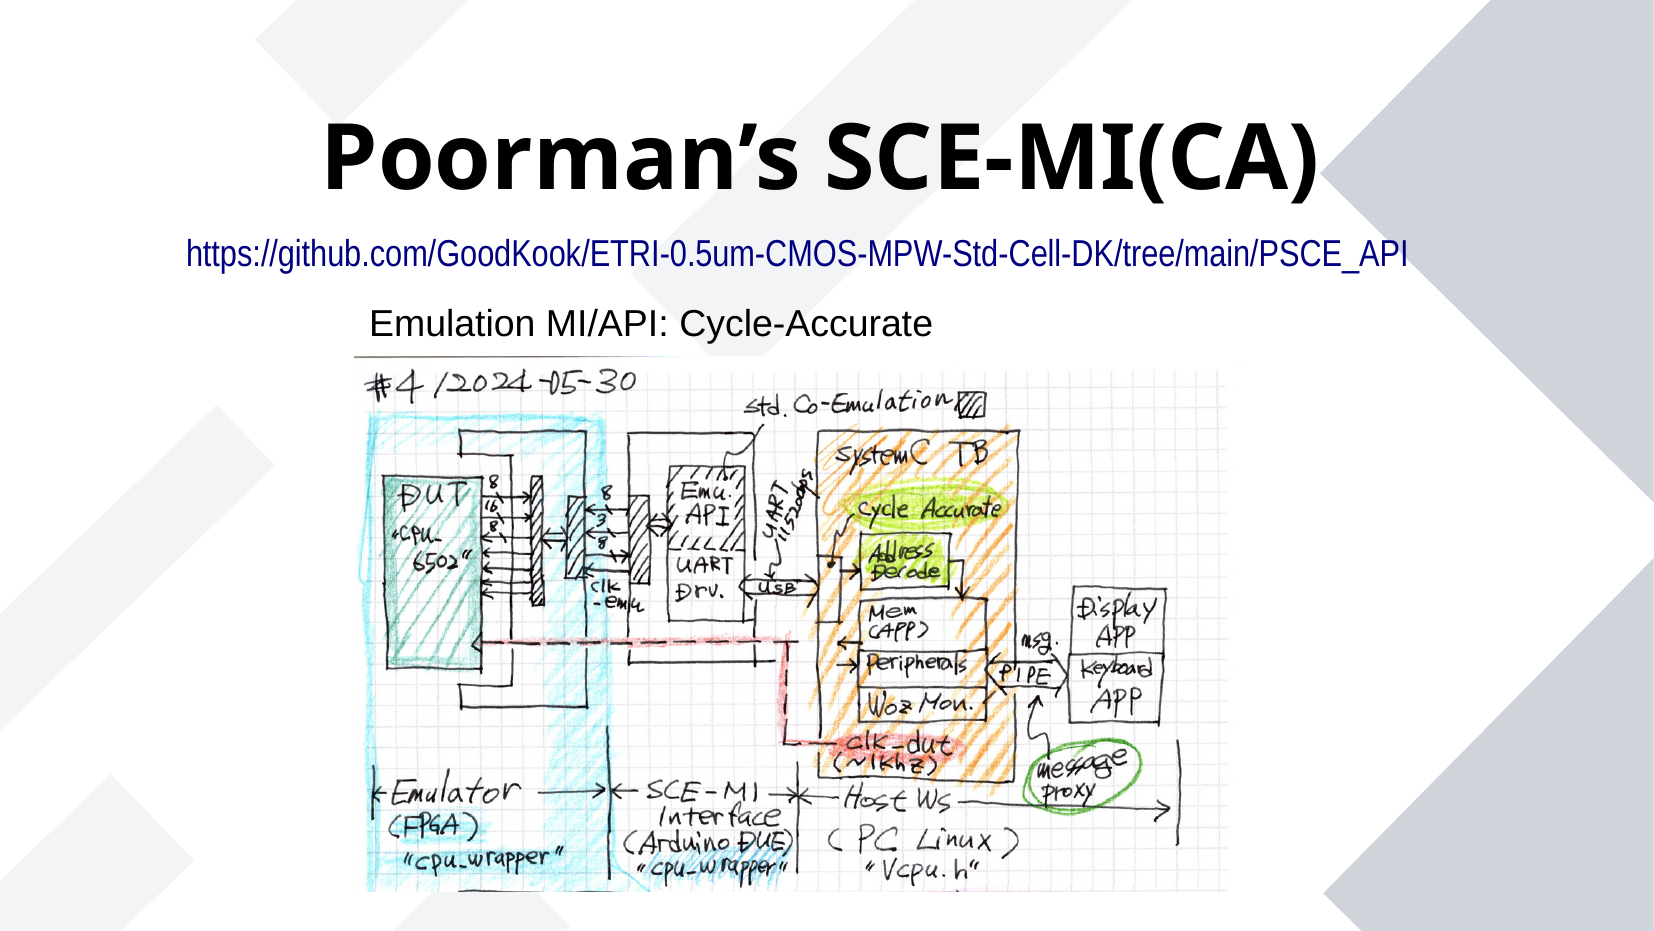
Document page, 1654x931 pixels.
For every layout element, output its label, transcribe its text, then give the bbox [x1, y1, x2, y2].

picture [354, 356, 1241, 892]
text_box https://github.com/GoodKook/ETRI-0.5um-CMOS-MPW-Std-Cell-DK/tree/main/PSCE_API [171, 224, 1471, 326]
title Poorman’s SCE-MI(CA) [76, 76, 1565, 233]
text_box Emulation MI/API: Cycle-Accurate [354, 295, 1123, 353]
